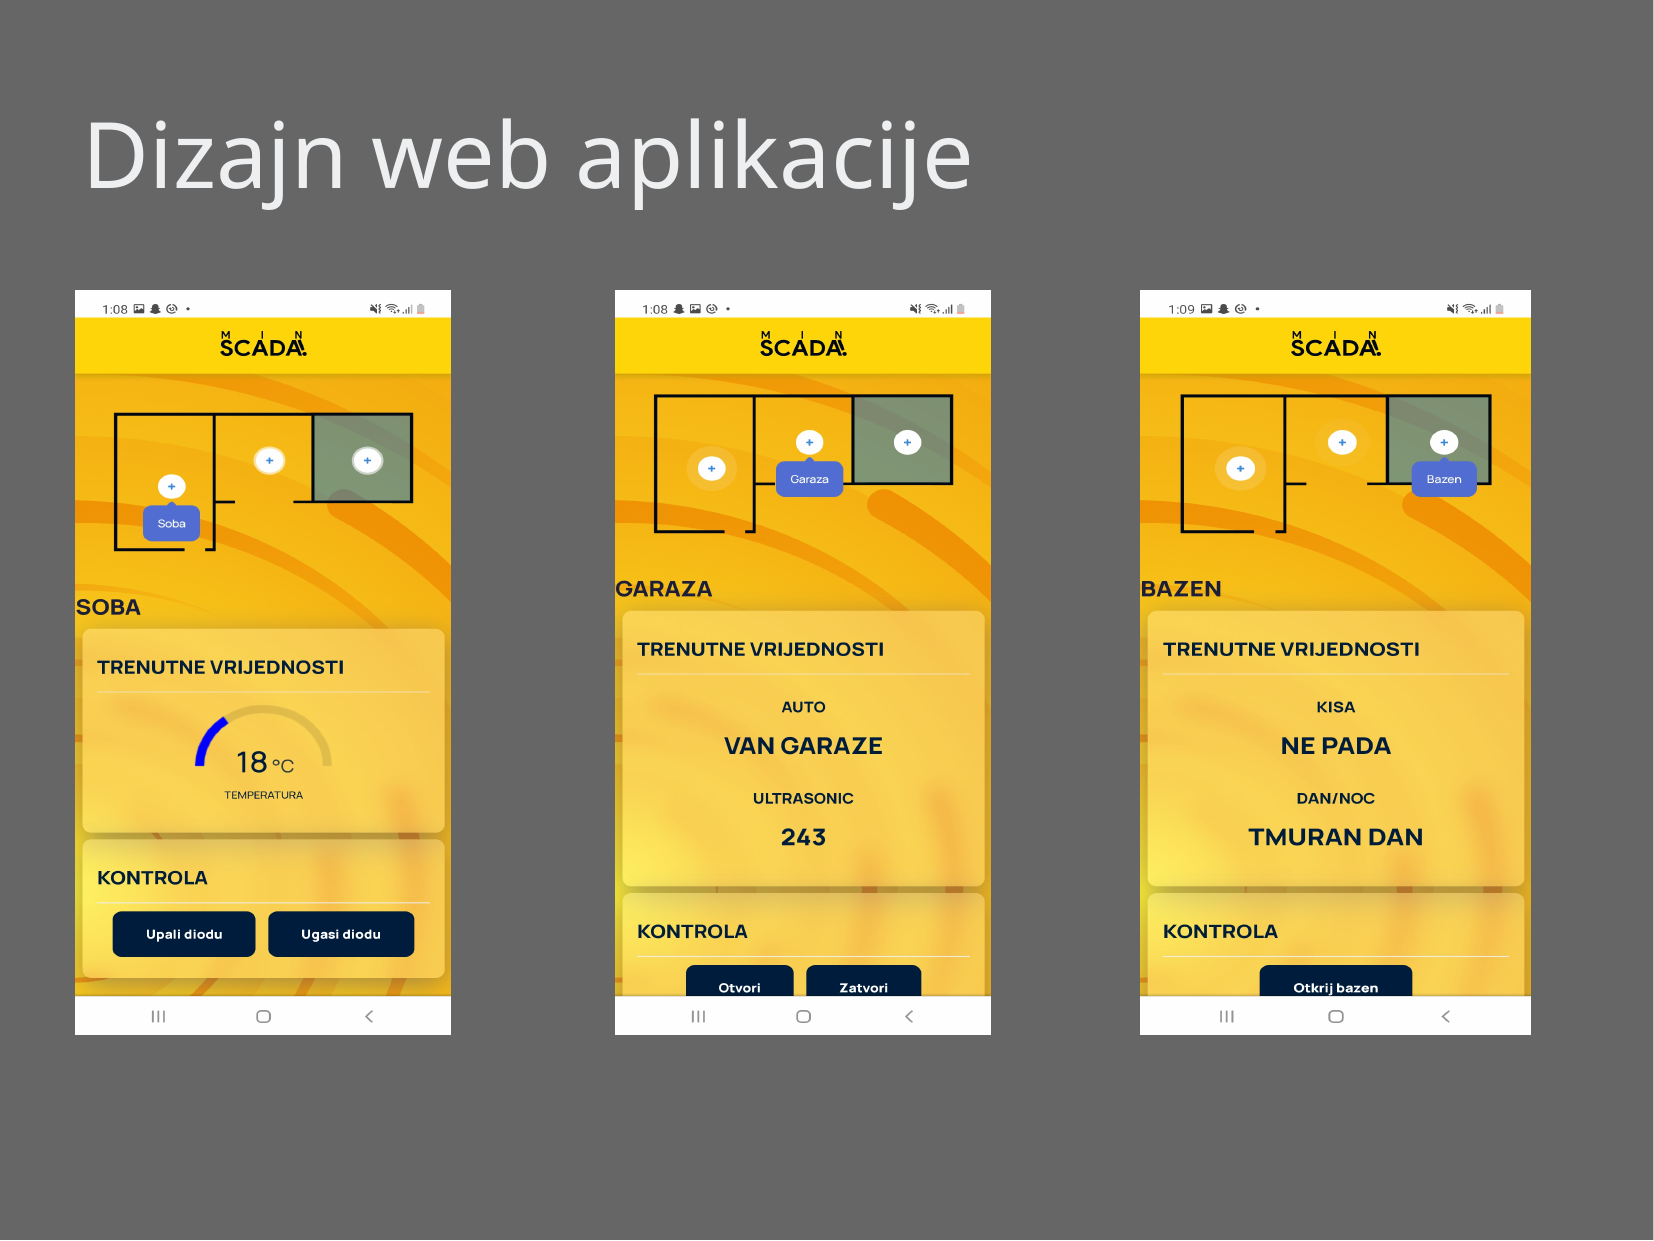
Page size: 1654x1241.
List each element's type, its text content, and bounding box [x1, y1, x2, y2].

title Dizajn web aplikacije [82, 49, 1571, 257]
picture [75, 290, 451, 1036]
picture [1140, 290, 1531, 1036]
picture [615, 290, 991, 1036]
